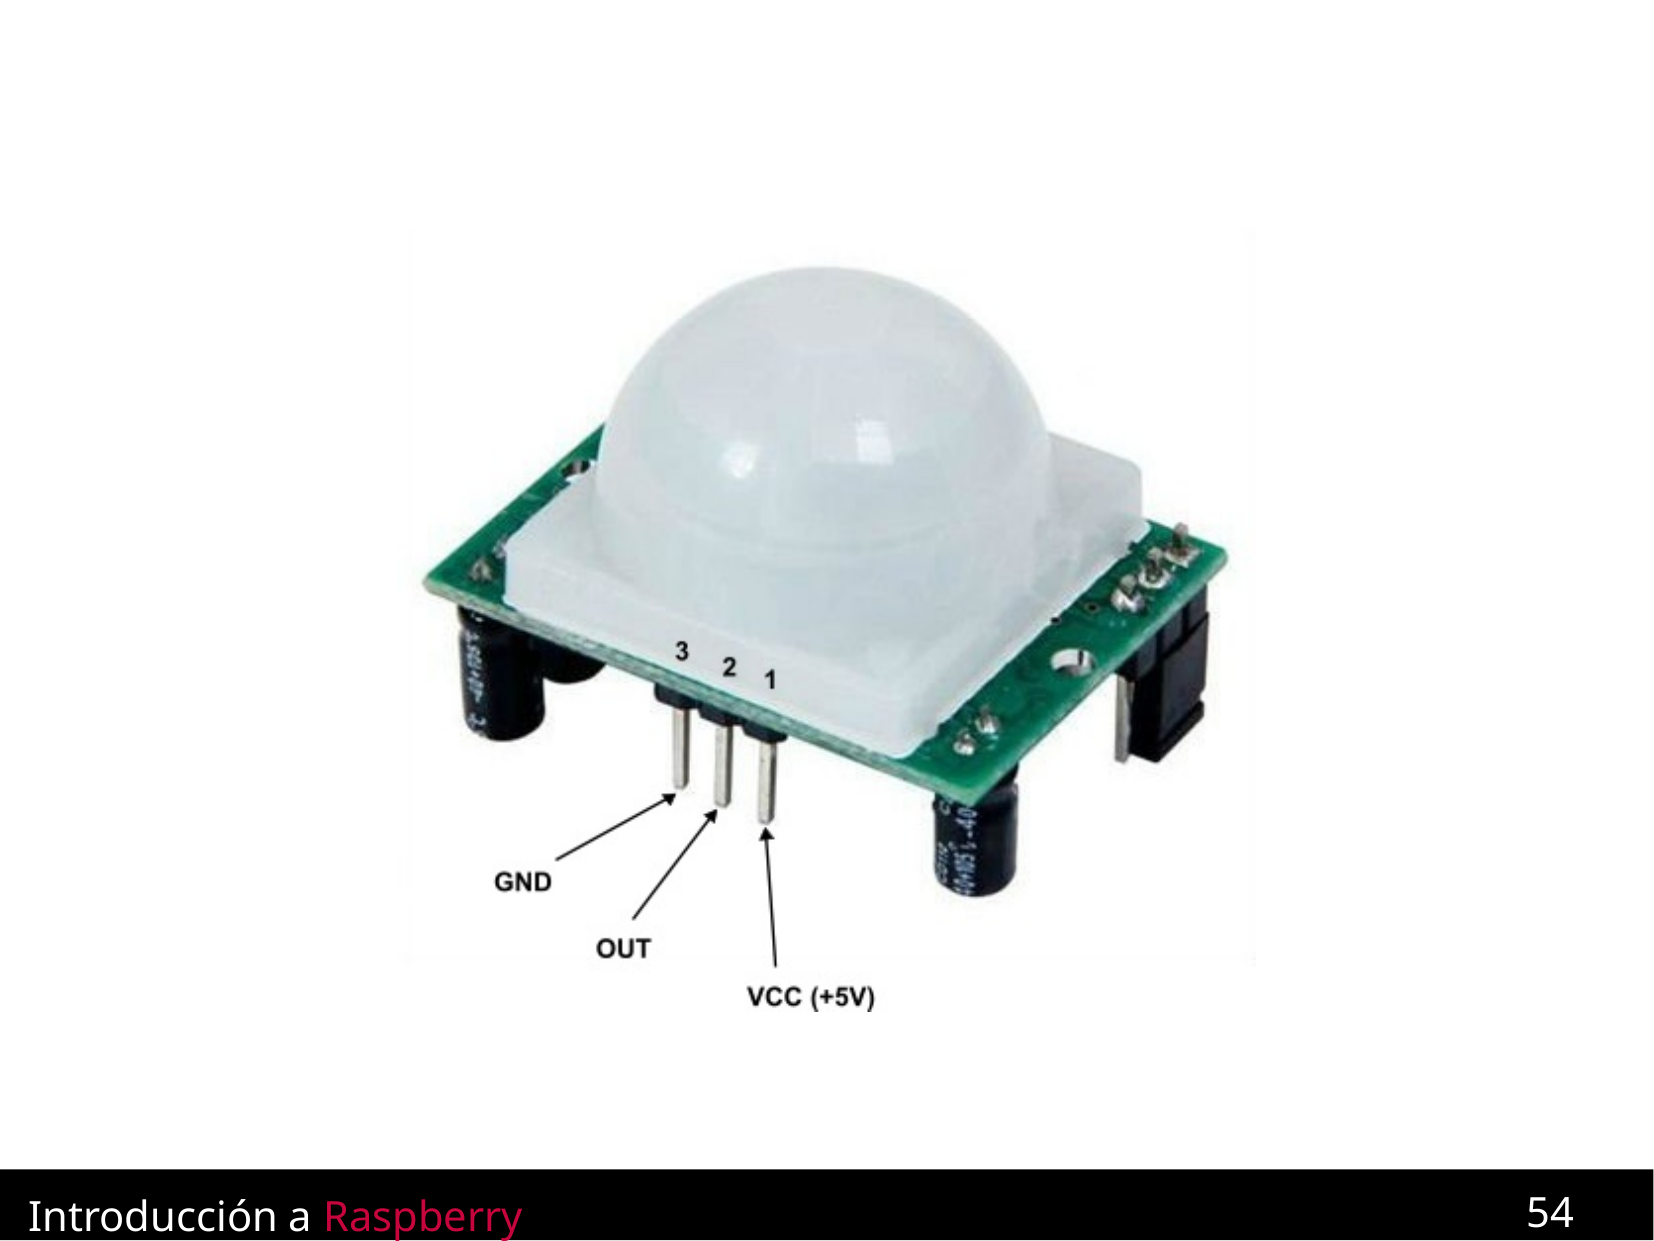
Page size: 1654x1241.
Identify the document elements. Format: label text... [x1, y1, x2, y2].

text_box <number> [1521, 1175, 1654, 1241]
text_box Introducción a Raspberry Pi [13, 1179, 556, 1241]
picture [397, 228, 1256, 1012]
text_box [0, 1169, 1654, 1241]
